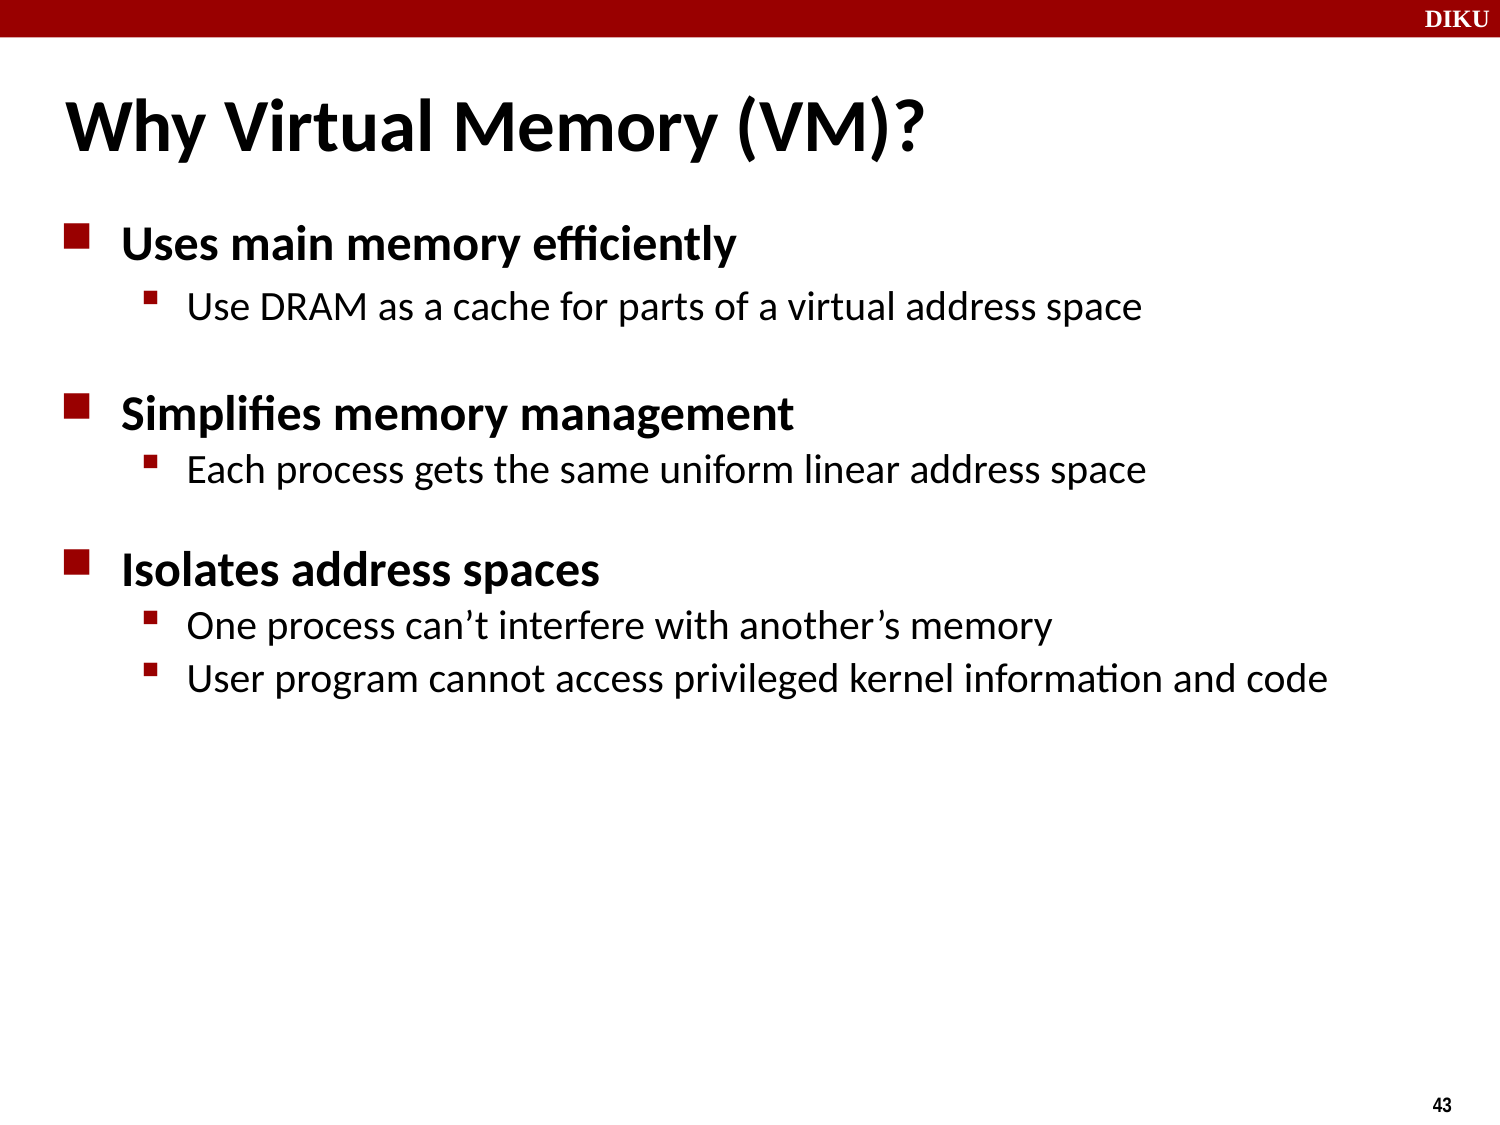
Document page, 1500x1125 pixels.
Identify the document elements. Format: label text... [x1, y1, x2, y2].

text_box Uses main memory efficiently Use DRAM as a cache for parts of a virtual address space Simplifies memory management Each process gets the same uniform linear address space Isolates address spaces One process can’t interfere with another’s memory User program cannot access privileged kernel information and code [49, 213, 1475, 1113]
text_box Why Virtual Memory (VM)? [50, 74, 1363, 169]
